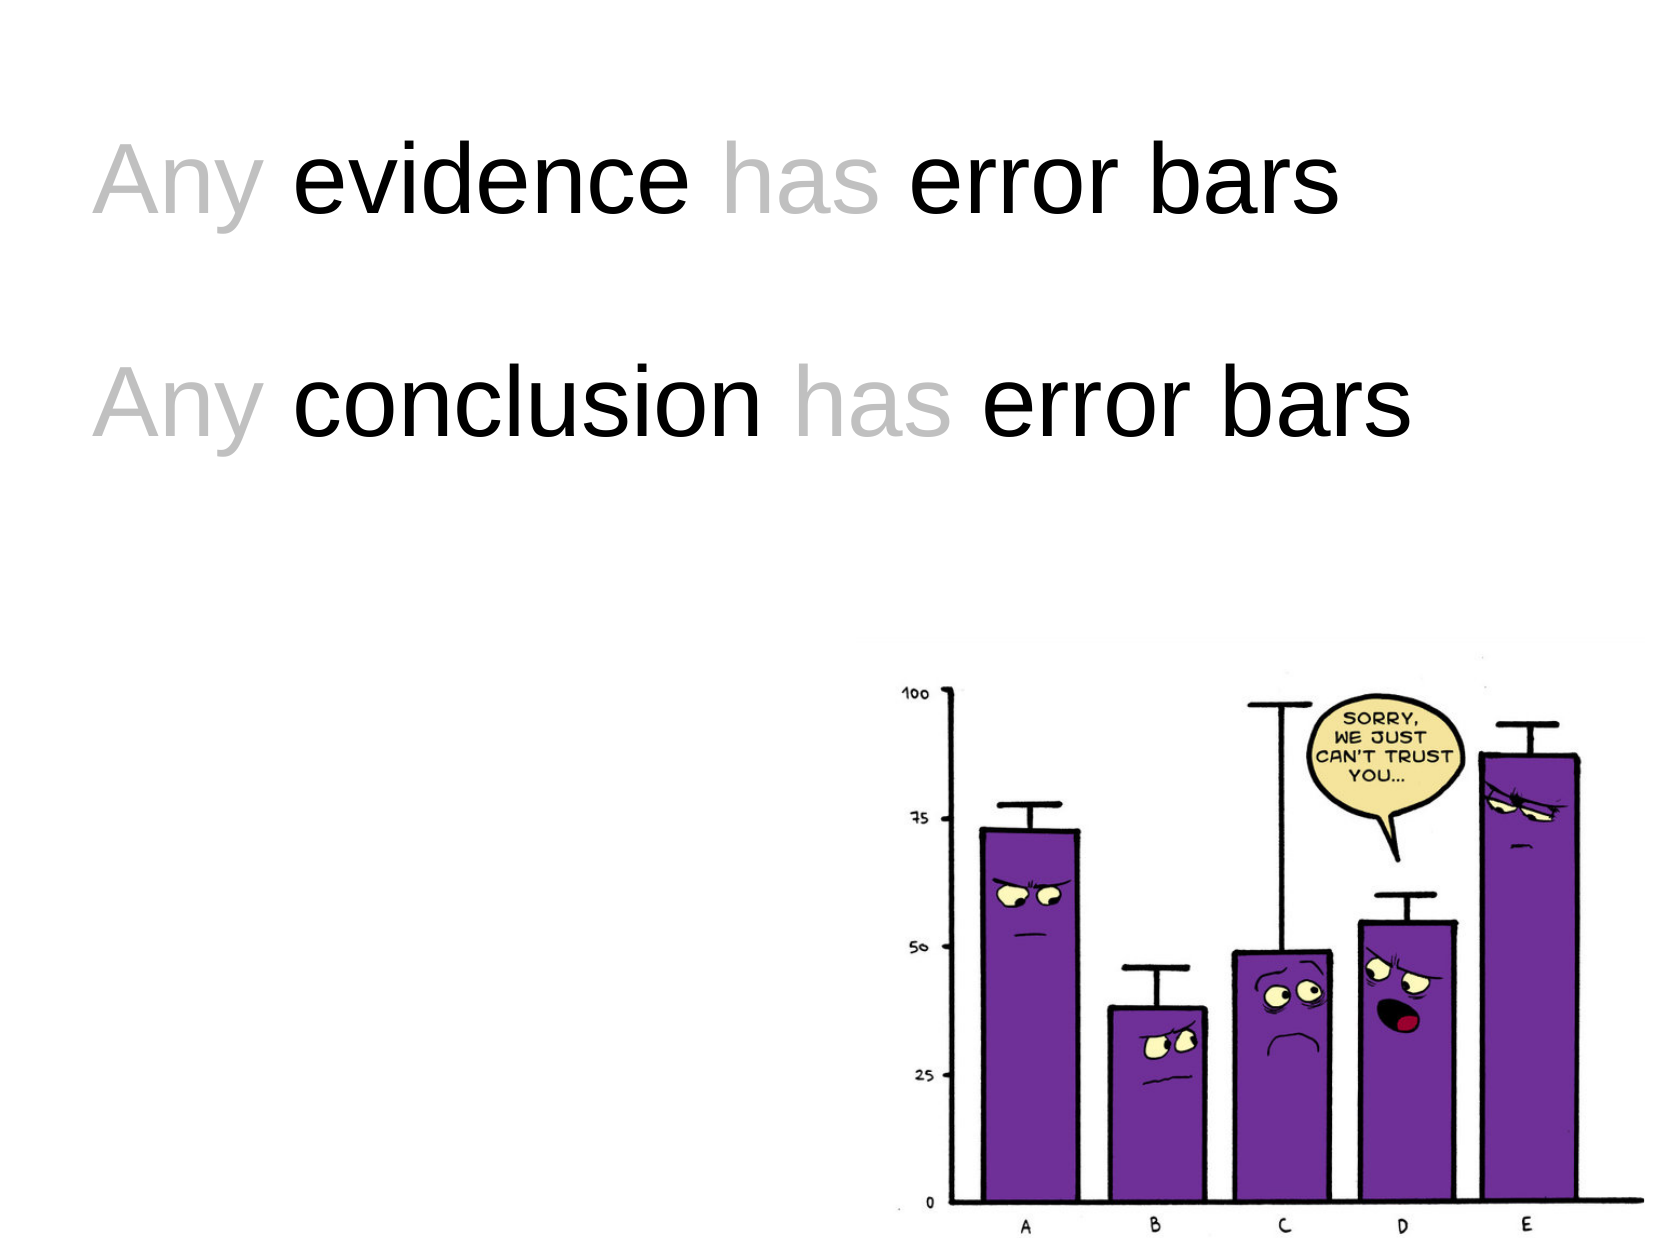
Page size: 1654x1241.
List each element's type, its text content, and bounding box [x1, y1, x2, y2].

text_box Any evidence has error bars Any conclusion has error bars [77, 115, 1429, 467]
picture [856, 637, 1645, 1238]
